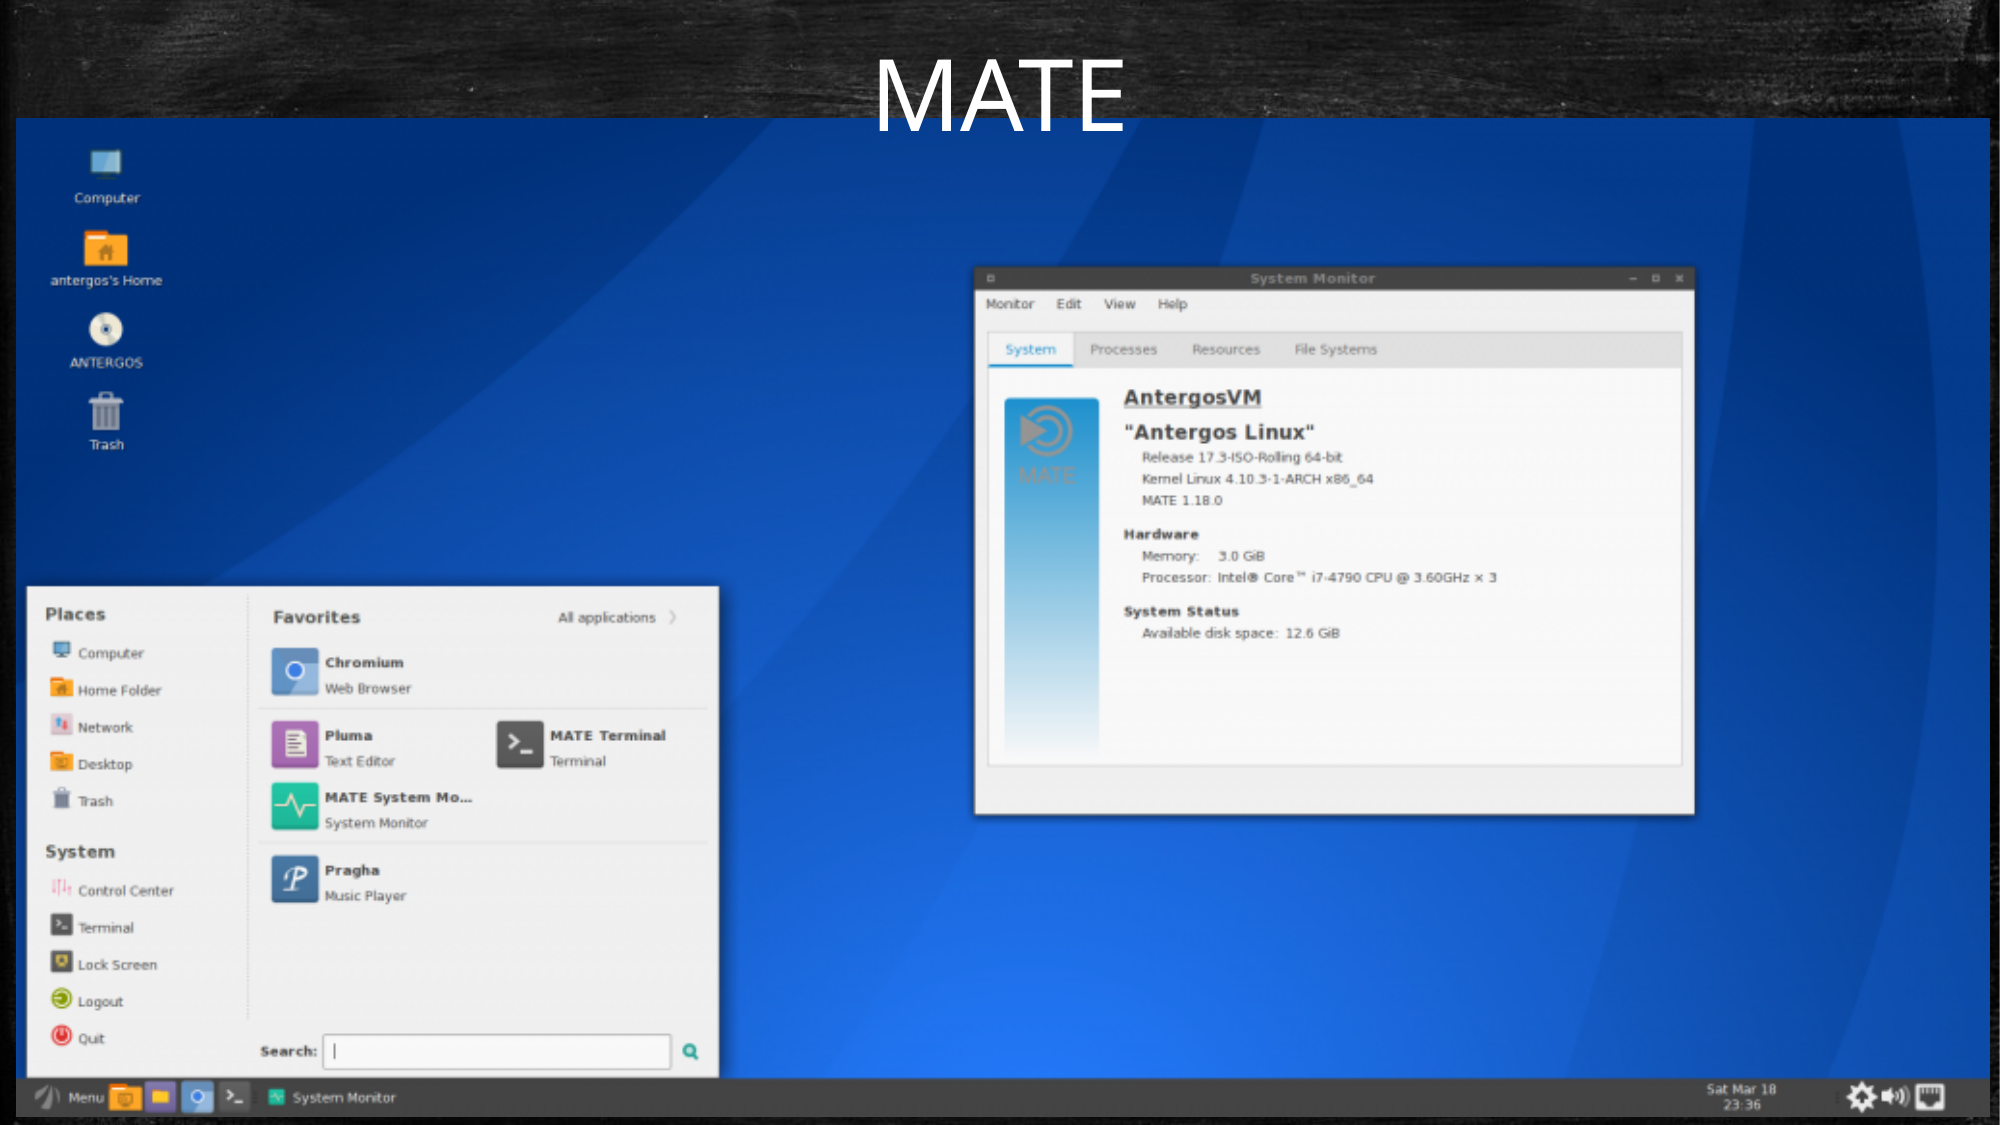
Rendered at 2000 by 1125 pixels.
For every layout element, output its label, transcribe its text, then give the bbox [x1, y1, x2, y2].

picture [0, 0, 2000, 1125]
title MATE [249, 0, 1750, 160]
